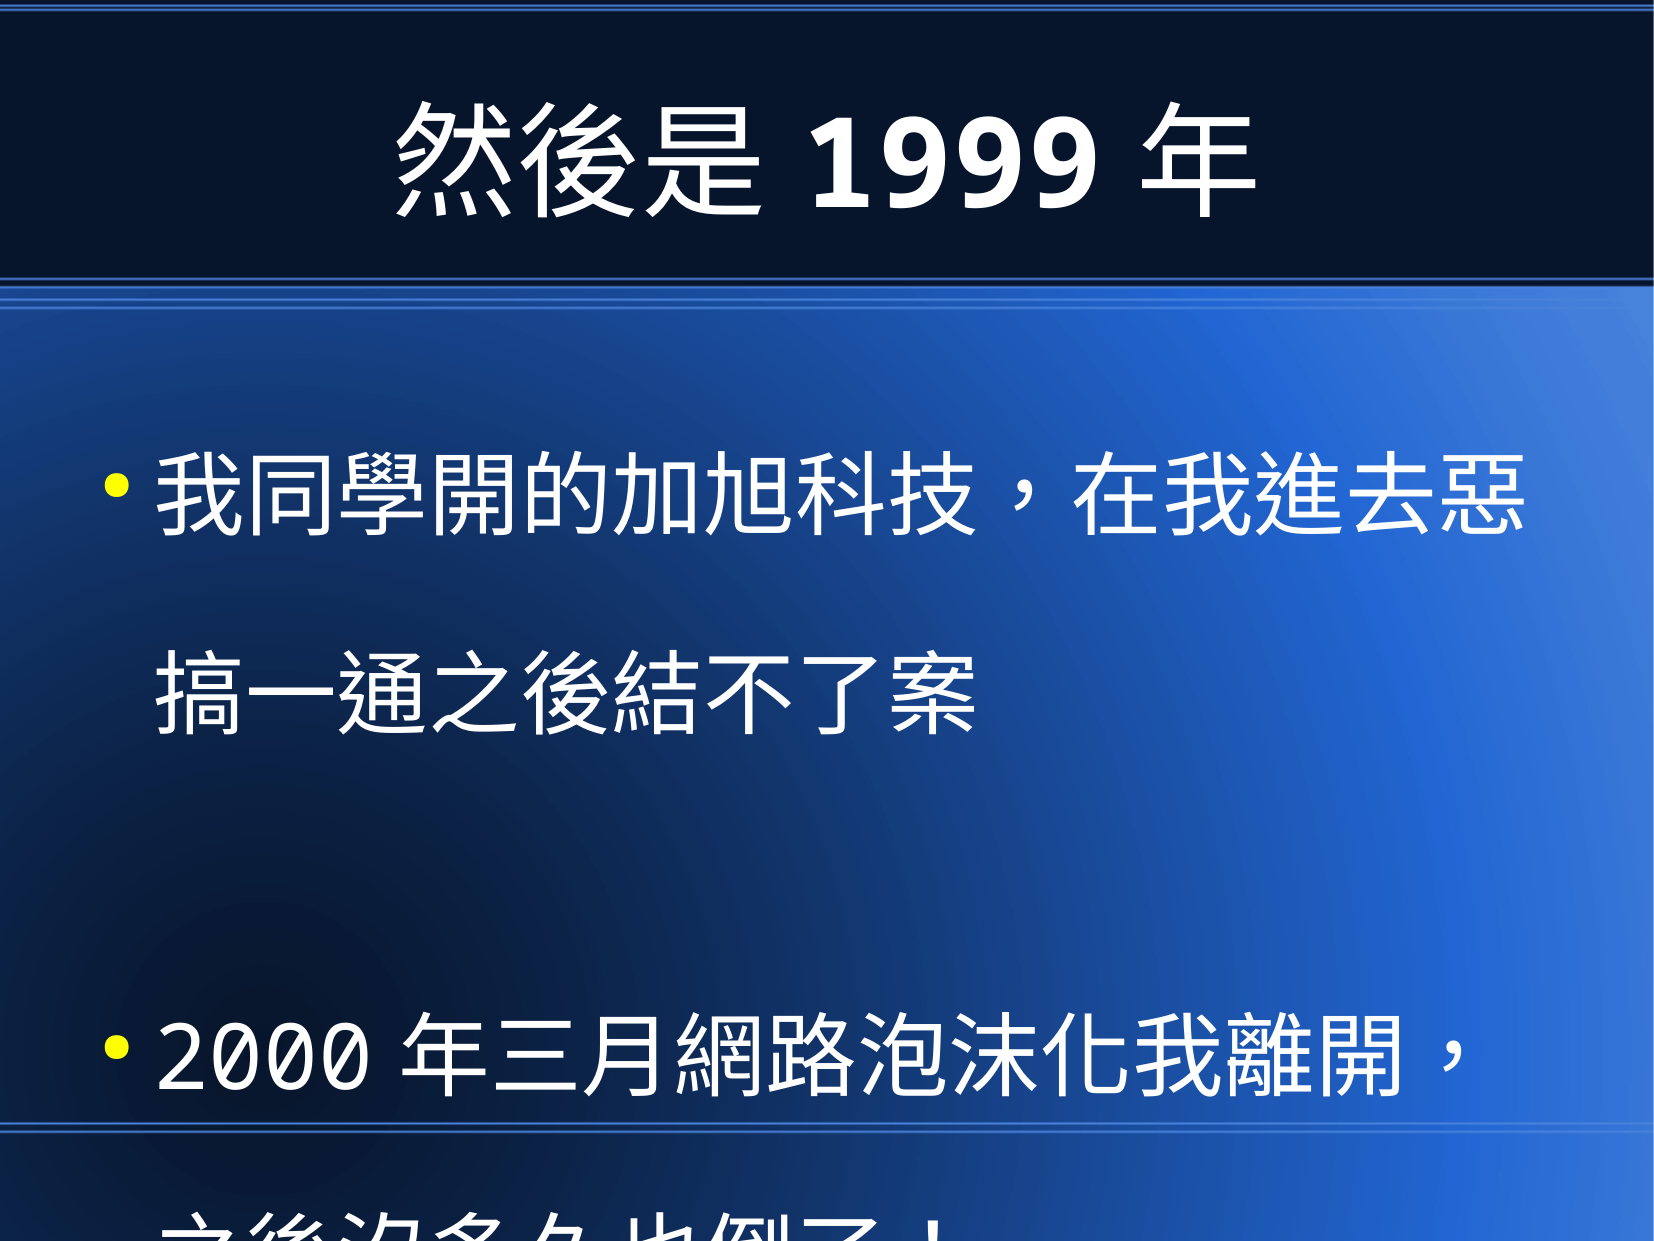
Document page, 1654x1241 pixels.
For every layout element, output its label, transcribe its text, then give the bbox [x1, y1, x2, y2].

title 然後是1999年 [82, 49, 1571, 257]
list 我同學開的加旭科技，在我進去惡搞一通之後結不了案 2000年三月網路泡沫化我離開，之後沒多久也倒了！ [82, 355, 1571, 1241]
picture [0, 0, 1654, 1241]
